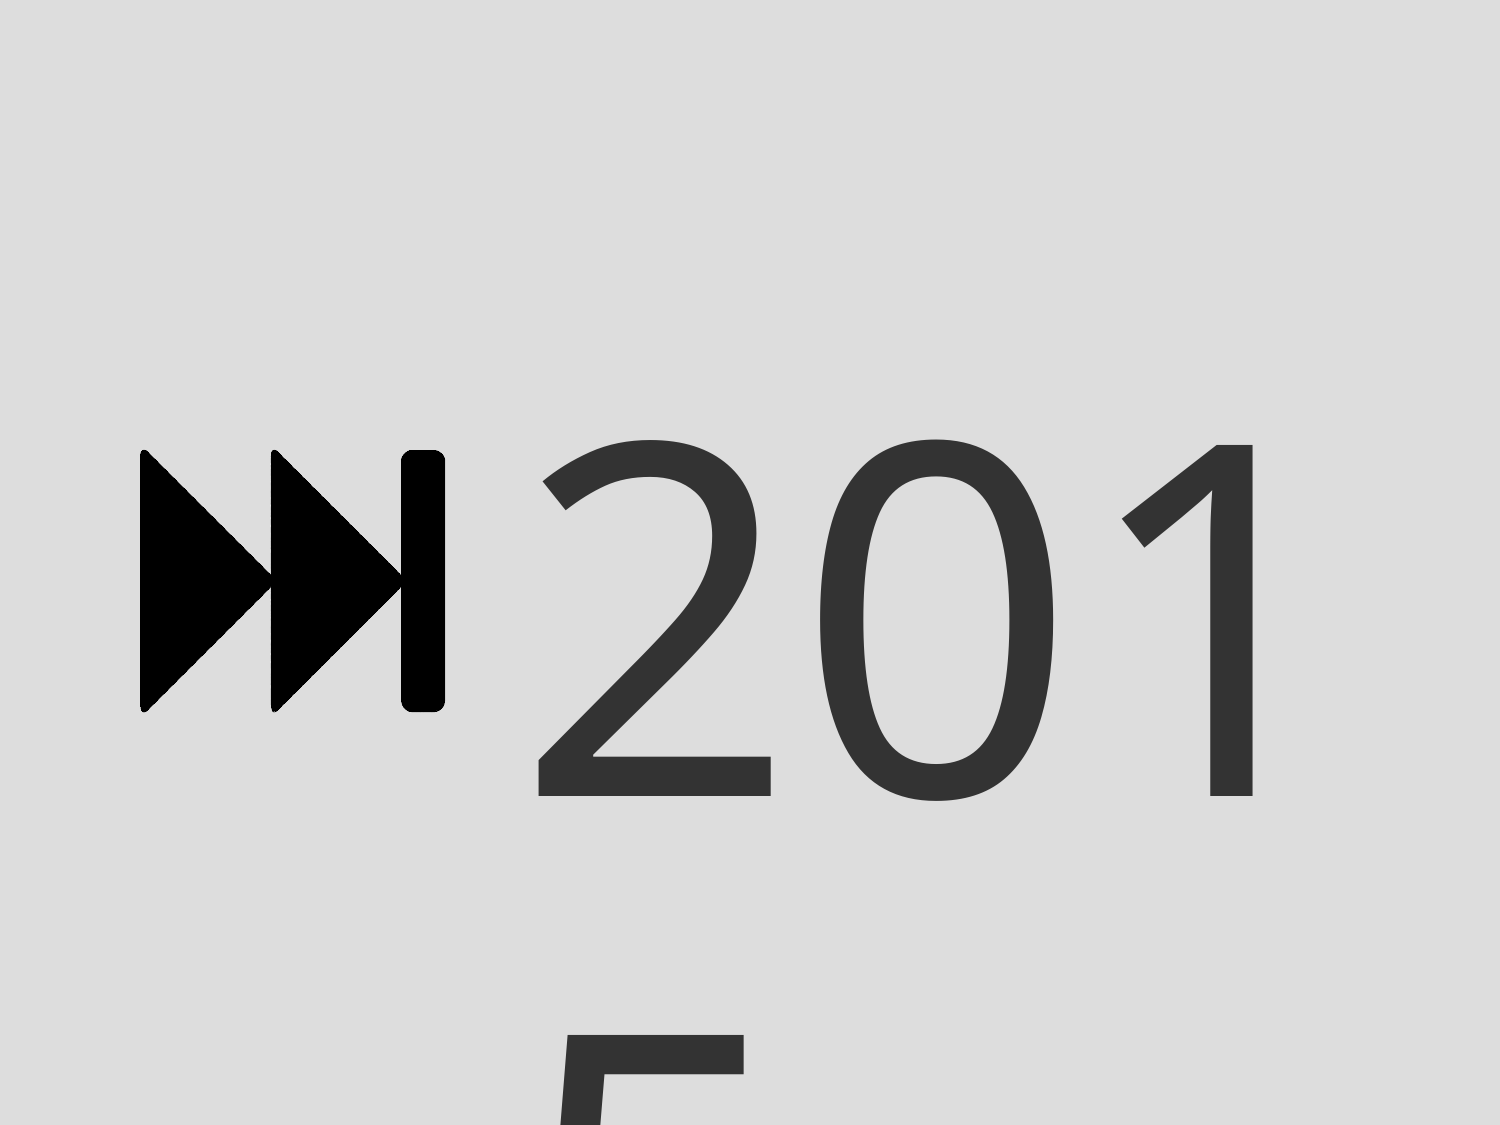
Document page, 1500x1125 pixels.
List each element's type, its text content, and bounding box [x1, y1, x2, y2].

picture [130, 440, 455, 723]
title 2015 [437, 291, 1439, 806]
